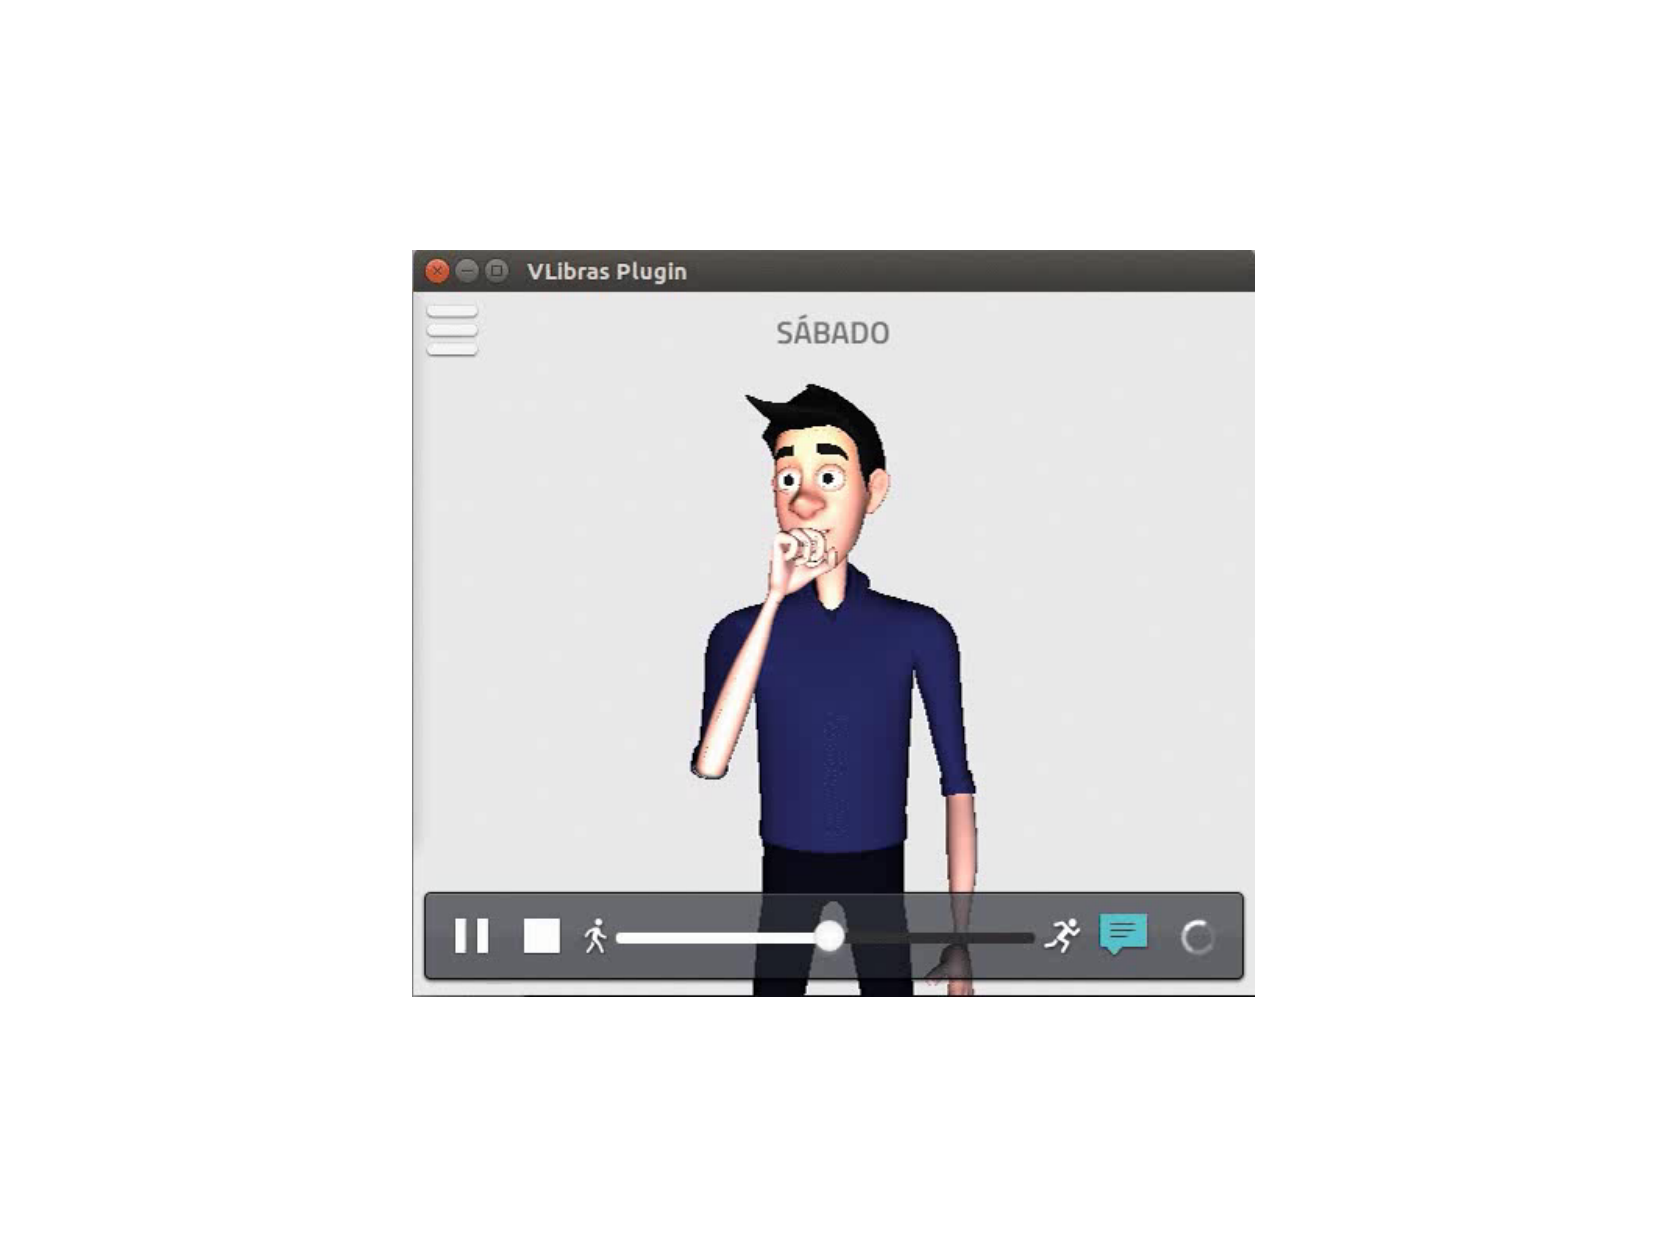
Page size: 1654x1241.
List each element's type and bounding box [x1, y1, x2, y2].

text_box [411, 250, 1256, 998]
